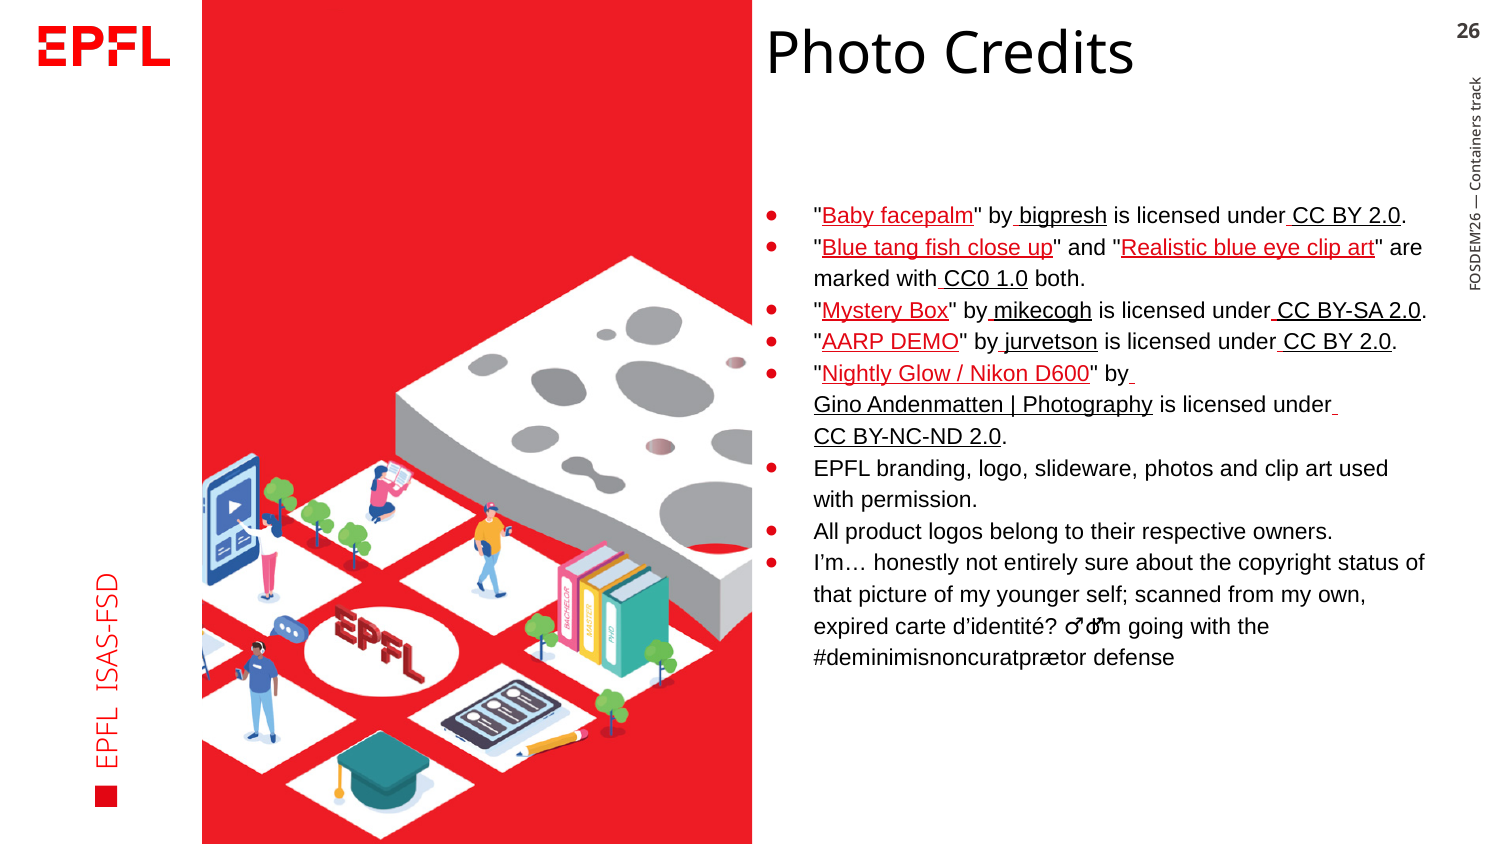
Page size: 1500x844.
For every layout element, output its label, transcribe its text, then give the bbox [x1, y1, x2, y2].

slide_number <number> [1447, 0, 1496, 65]
title Photo Credits [750, 0, 1447, 169]
list "Baby facepalm" by bigpresh is licensed under CC BY 2.0. "Blue tang fish close up" and "Realistic blue eye clip art" are marked with CC0 1.0 both. "Mystery Box" by mikecogh is licensed under CC BY-SA 2.0. "AARP DEMO" by jurvetson is licensed under CC BY 2.0. "Nightly Glow / Nikon D600" by Gino Andenmatten | Photography is licensed under CC BY-NC-ND 2.0. EPFL branding, logo, slideware, photos and clip art used with permission. All product logos belong to their respective owners. I’m… honestly not entirely sure about the copyright status of that picture of my younger self; scanned from my own, expired carte d’identité? 🤷‍♂️ I’m going with the #deminimisnoncuratprætor defense [723, 181, 1449, 844]
picture [202, 0, 480, 844]
picture [38, 26, 170, 66]
